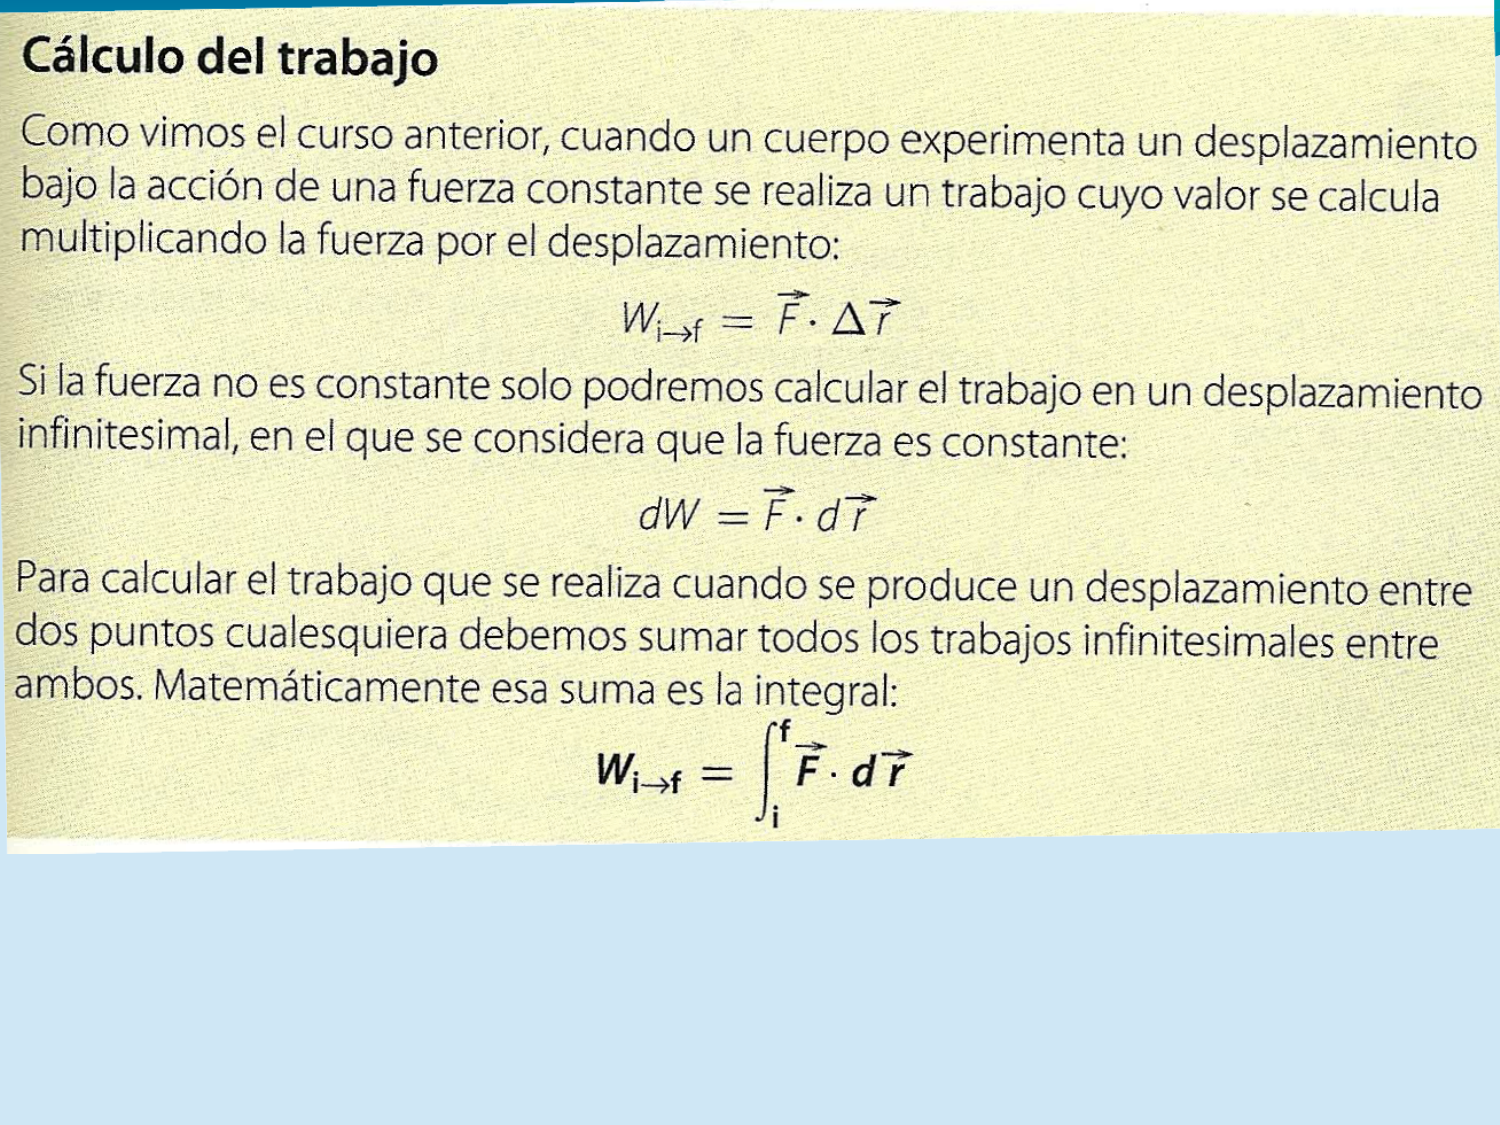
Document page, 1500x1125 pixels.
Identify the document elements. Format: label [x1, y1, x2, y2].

picture [0, 0, 1500, 854]
